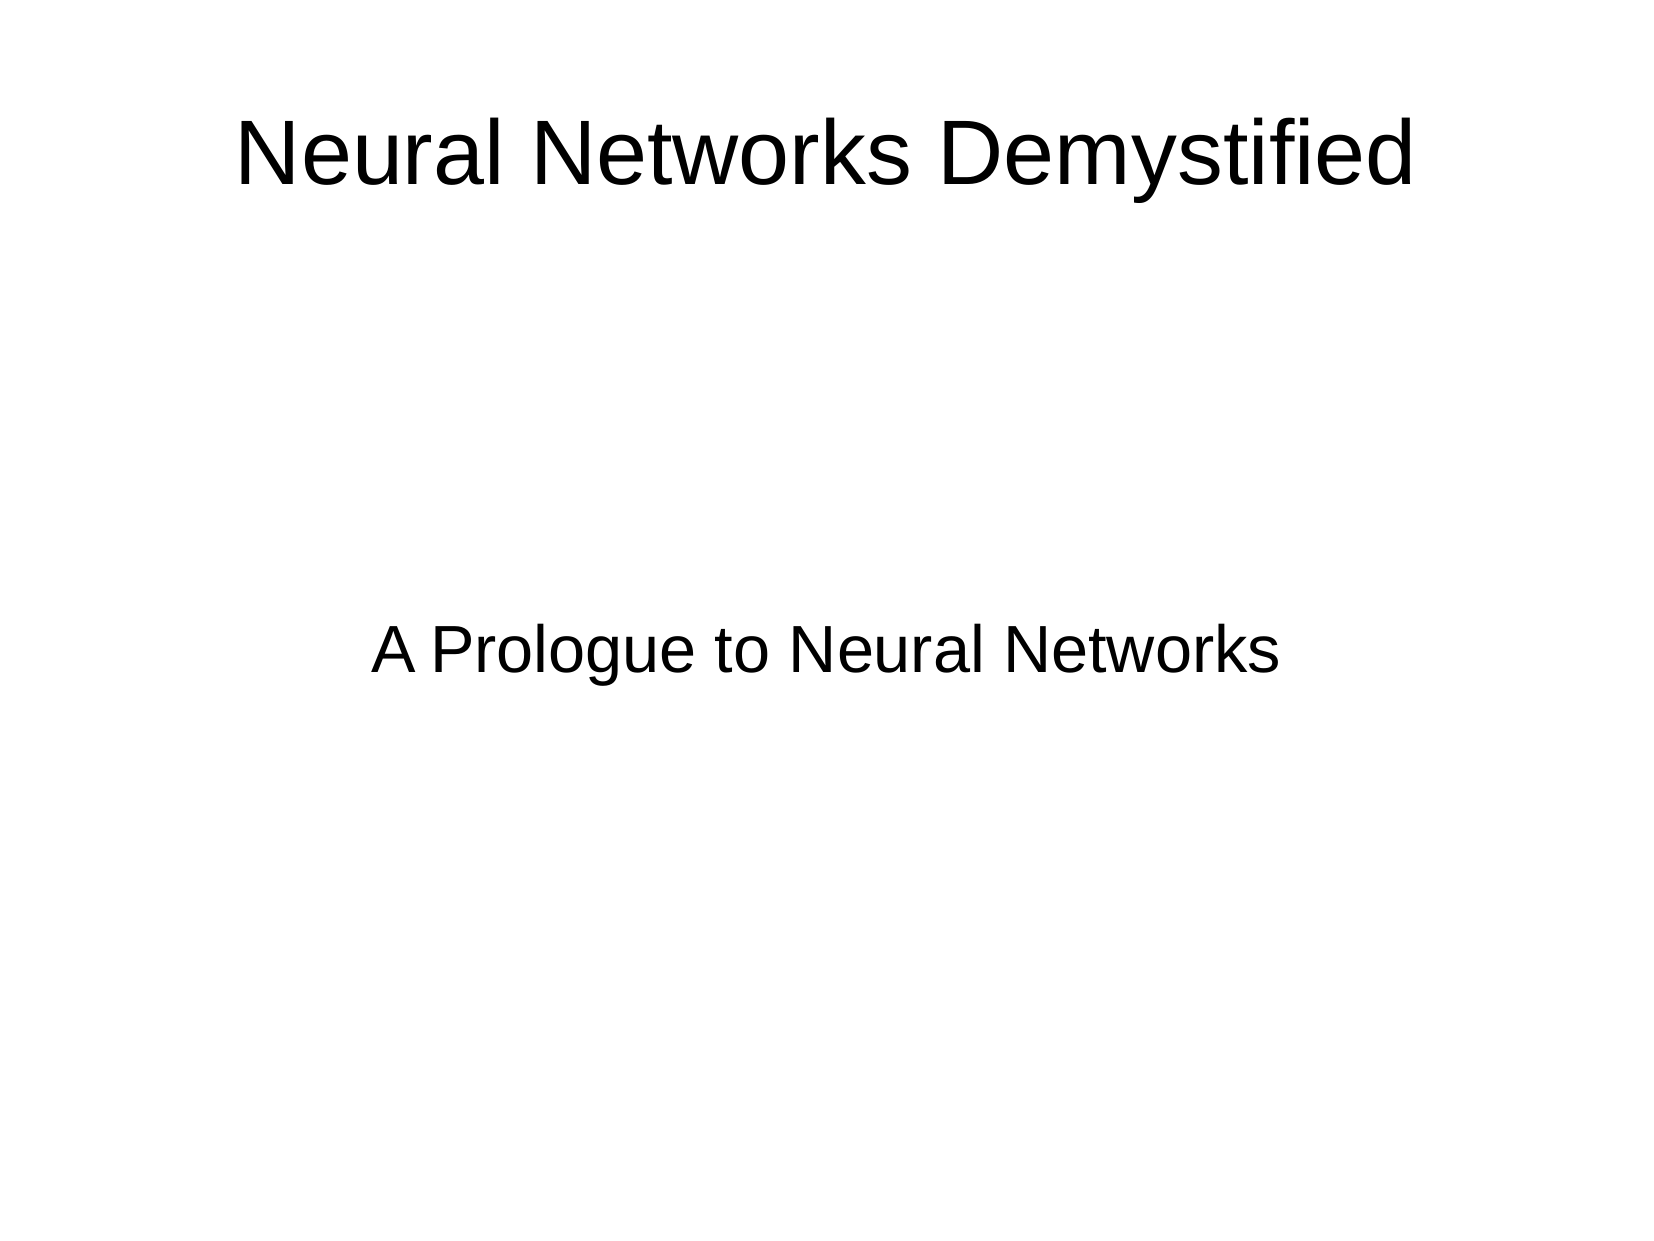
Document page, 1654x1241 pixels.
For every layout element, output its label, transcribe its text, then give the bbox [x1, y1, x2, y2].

title Neural Networks Demystified [82, 49, 1571, 257]
subtitle A Prologue to Neural Networks [82, 290, 1571, 1010]
